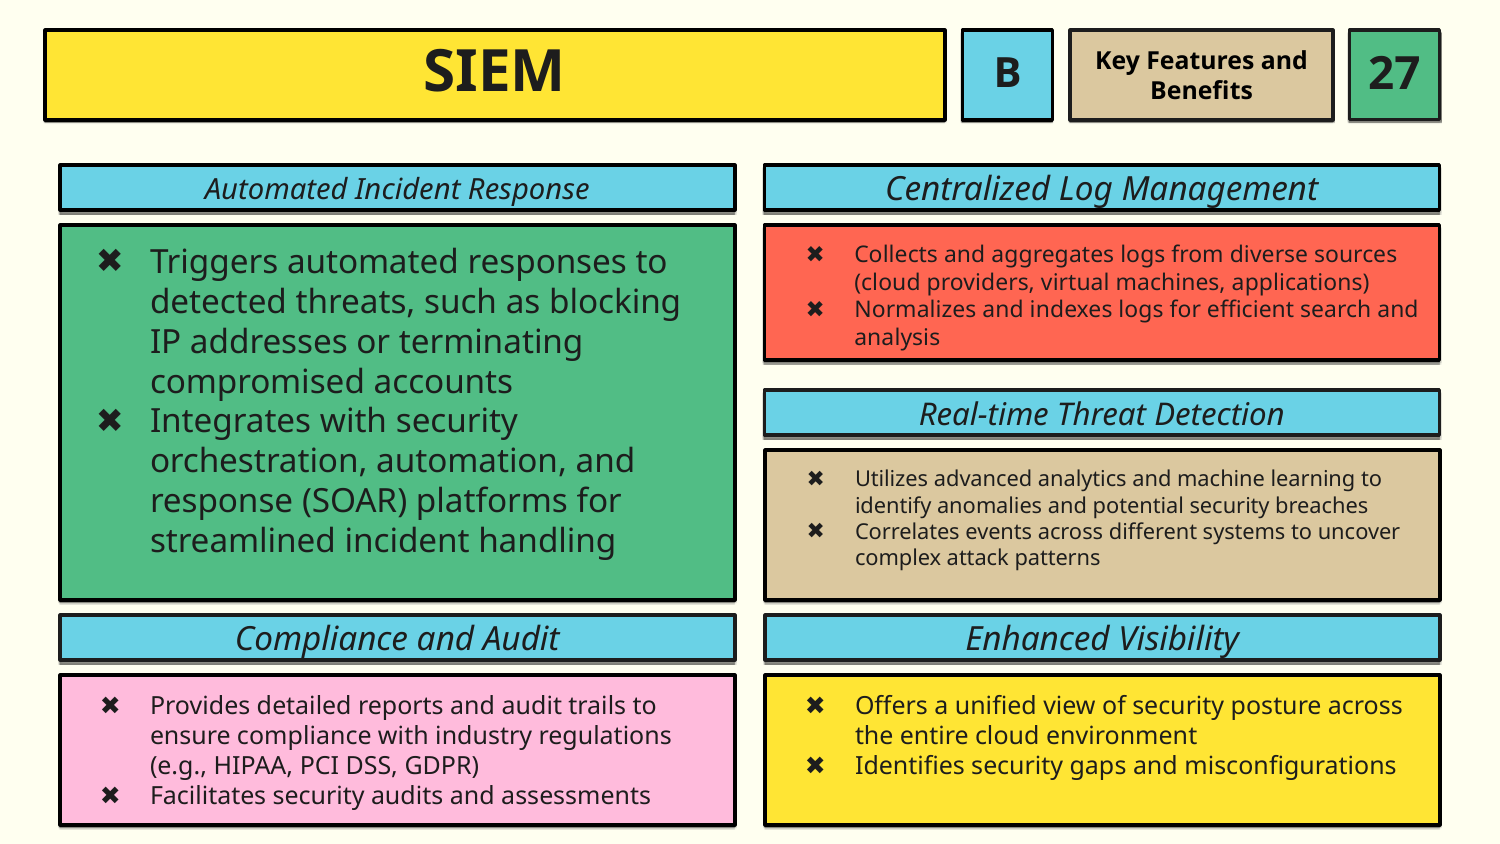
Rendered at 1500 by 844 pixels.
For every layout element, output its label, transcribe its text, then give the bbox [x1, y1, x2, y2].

title Key Features and Benefits [1070, 30, 1334, 120]
title SIEM [45, 30, 945, 120]
list Utilizes advanced analytics and machine learning to identify anomalies and potential security breaches Correlates events across different systems to uncover complex attack patterns [765, 450, 1440, 600]
subtitle Real-time Threat Detection [764, 390, 1440, 435]
subtitle Enhanced Visibility [765, 615, 1440, 660]
subtitle Automated Incident Response [60, 165, 735, 210]
list Offers a unified view of security posture across the entire cloud environment Identifies security gaps and misconfigurations [765, 675, 1440, 825]
list Provides detailed reports and audit trails to ensure compliance with industry regulations (e.g., HIPAA, PCI DSS, GDPR) Facilitates security audits and assessments [60, 675, 735, 825]
list Triggers automated responses to detected threats, such as blocking IP addresses or terminating compromised accounts Integrates with security orchestration, automation, and response (SOAR) platforms for streamlined incident handling [60, 225, 735, 600]
subtitle Centralized Log Management [764, 165, 1440, 210]
title B [962, 30, 1053, 120]
subtitle Compliance and Audit [60, 615, 735, 660]
list Collects and aggregates logs from diverse sources (cloud providers, virtual machines, applications) Normalizes and indexes logs for efficient search and analysis [764, 225, 1440, 360]
